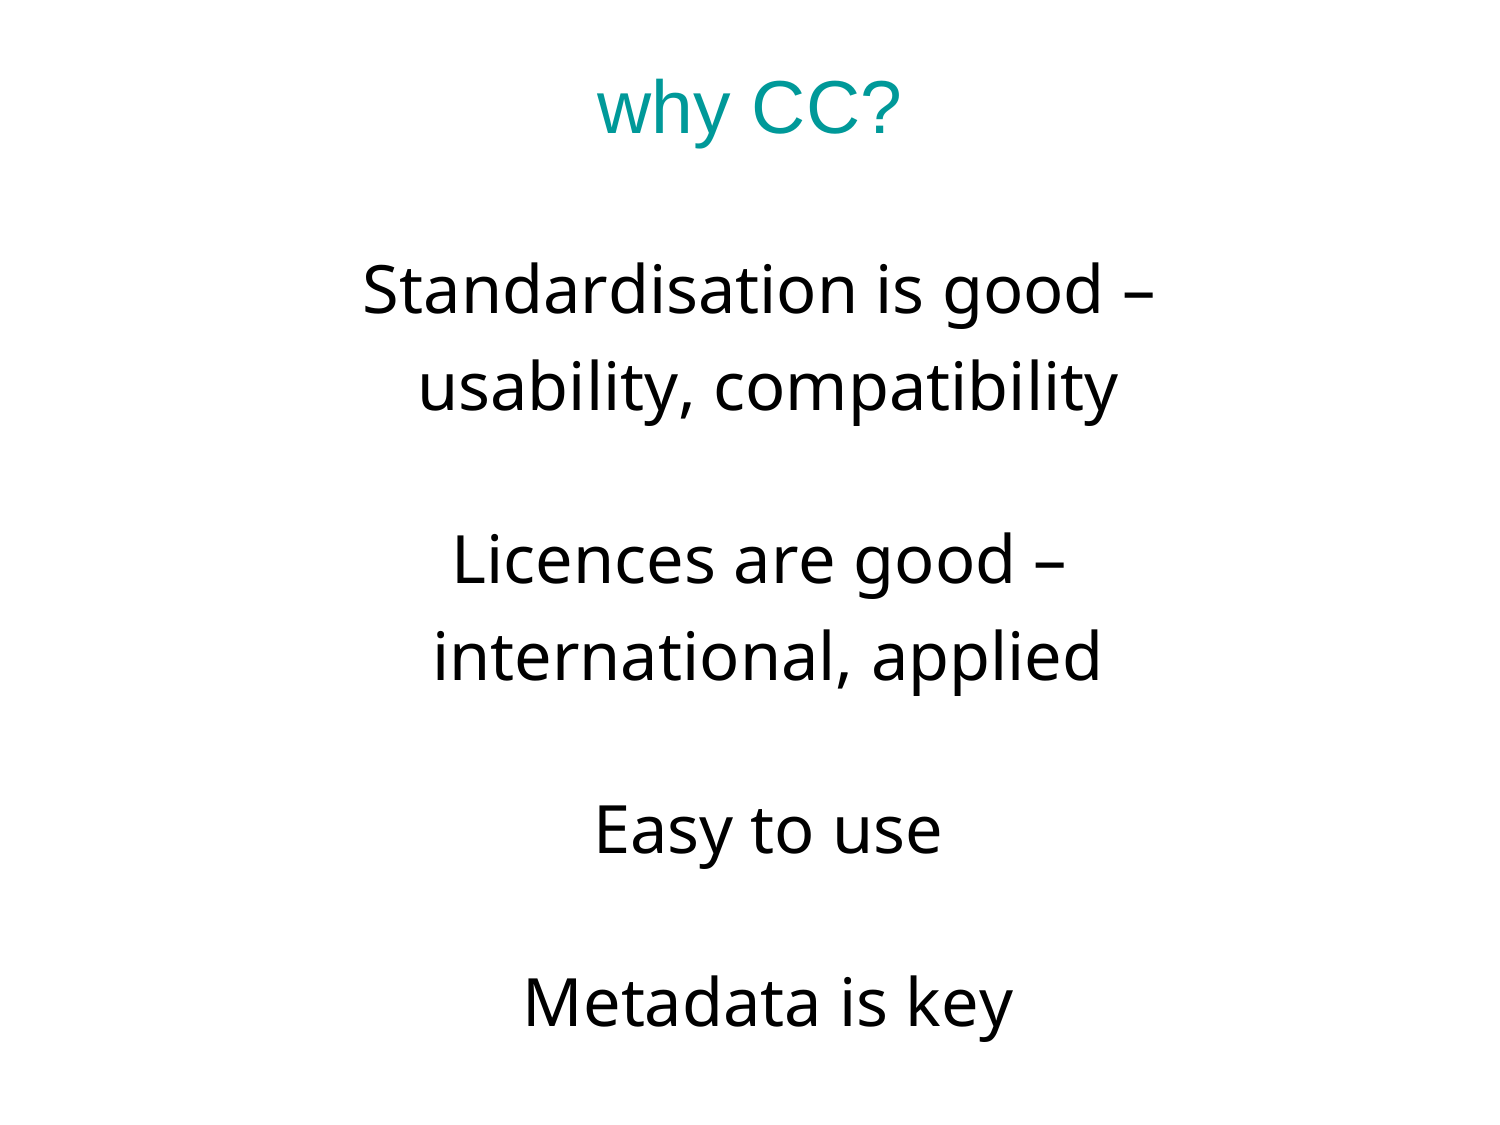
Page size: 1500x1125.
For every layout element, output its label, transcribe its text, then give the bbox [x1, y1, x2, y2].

title why CC? [75, 21, 1426, 185]
subtitle Standardisation is good – usability, compatibility Licences are good – international, applied Easy to use Metadata is key [94, 242, 1443, 1125]
